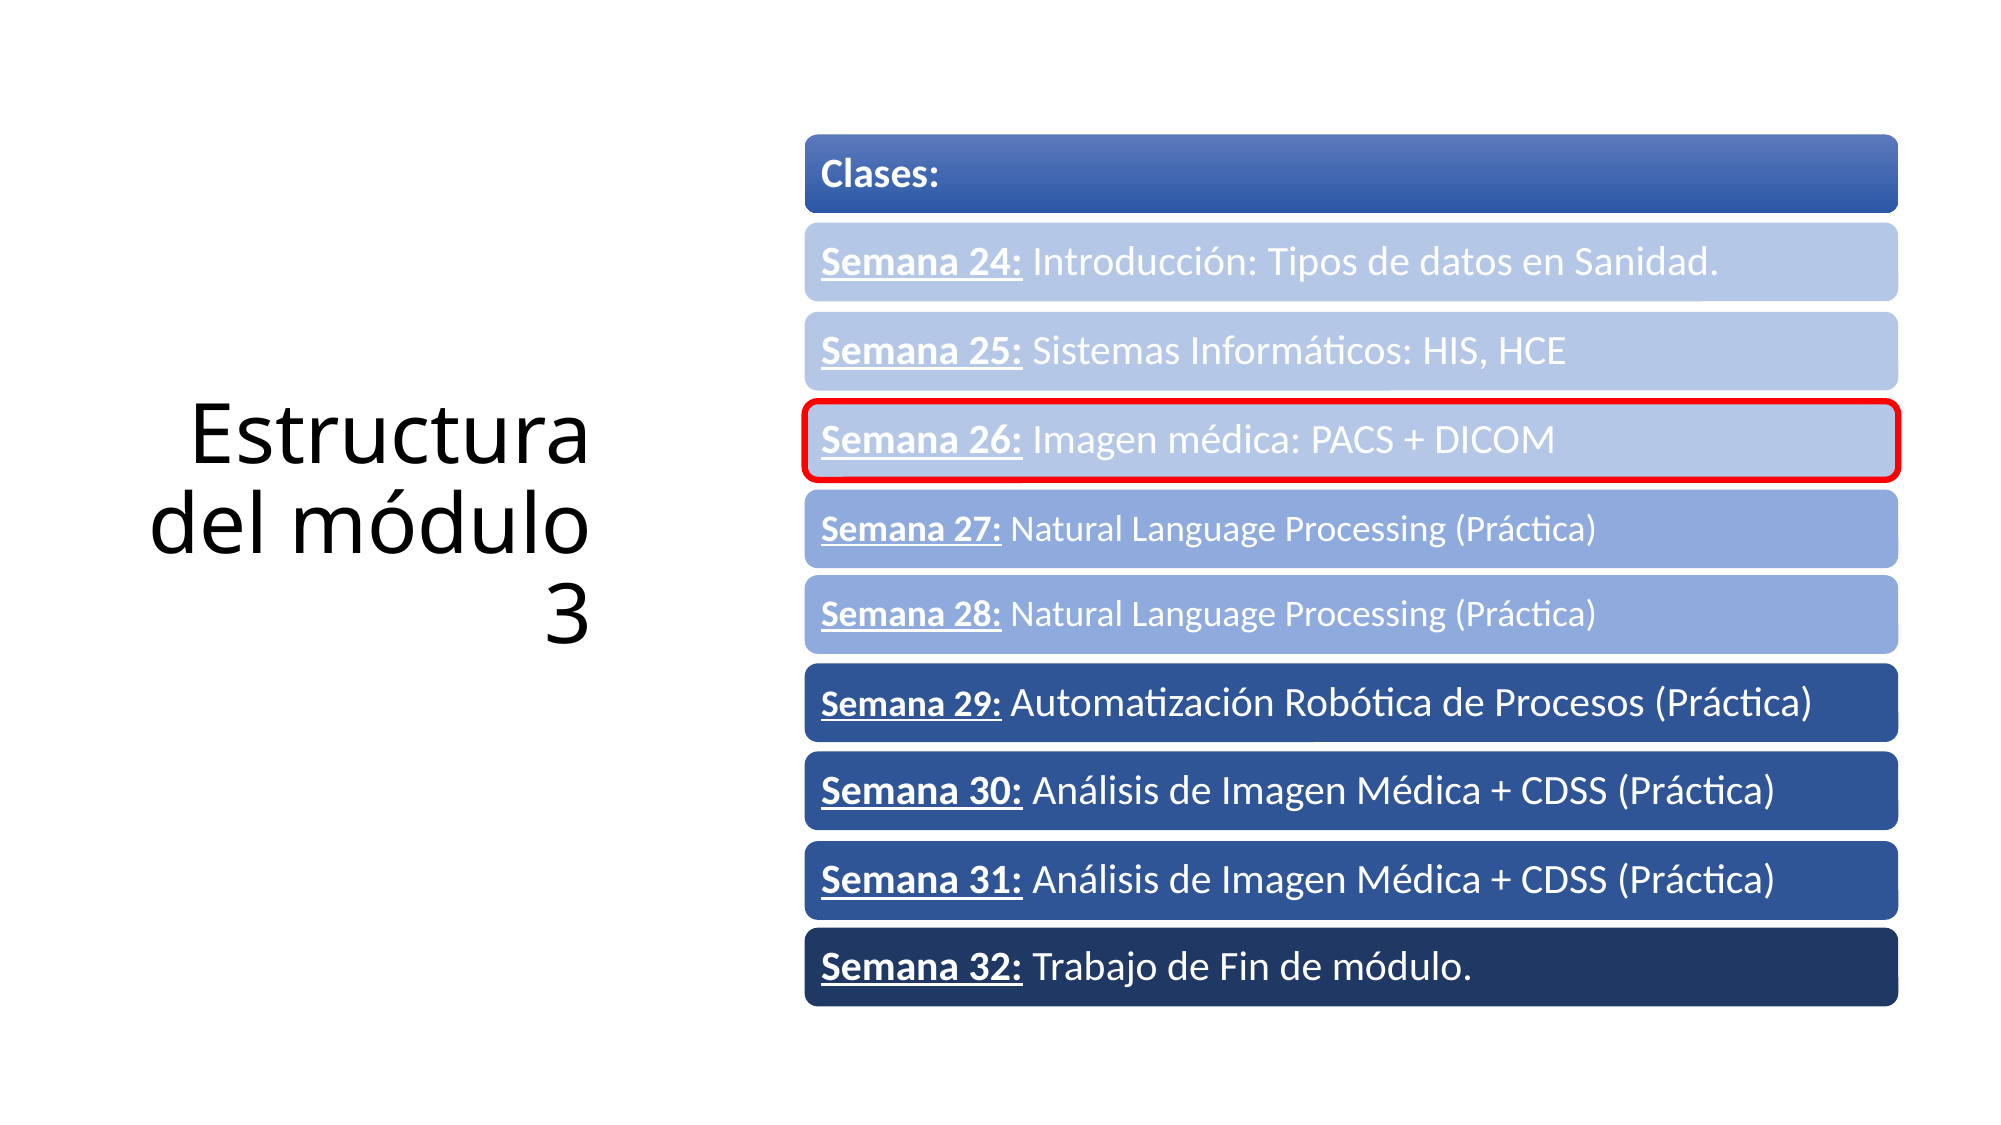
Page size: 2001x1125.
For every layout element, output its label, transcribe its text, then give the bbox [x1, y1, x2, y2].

text_box Semana 25: Sistemas Informáticos: HIS, HCE [804, 311, 1899, 391]
text_box Semana 26: Imagen médica: PACS + DICOM [804, 401, 1899, 480]
text_box Semana 29: Automatización Robótica de Procesos (Práctica) [804, 663, 1899, 743]
text_box Semana 28: Natural Language Processing (Práctica) [804, 575, 1899, 654]
text_box Semana 32: Trabajo de Fin de módulo. [804, 927, 1899, 1007]
text_box Semana 24: Introducción: Tipos de datos en Sanidad. [804, 222, 1899, 302]
text_box Semana 27: Natural Language Processing (Práctica) [804, 489, 1899, 569]
text_box Semana 30: Análisis de Imagen Médica + CDSS (Práctica) [804, 751, 1899, 831]
text_box Clases: [804, 134, 1899, 214]
title Estructura del módulo 3 [96, 276, 608, 670]
text_box Semana 31: Análisis de Imagen Médica + CDSS (Práctica) [804, 841, 1899, 920]
